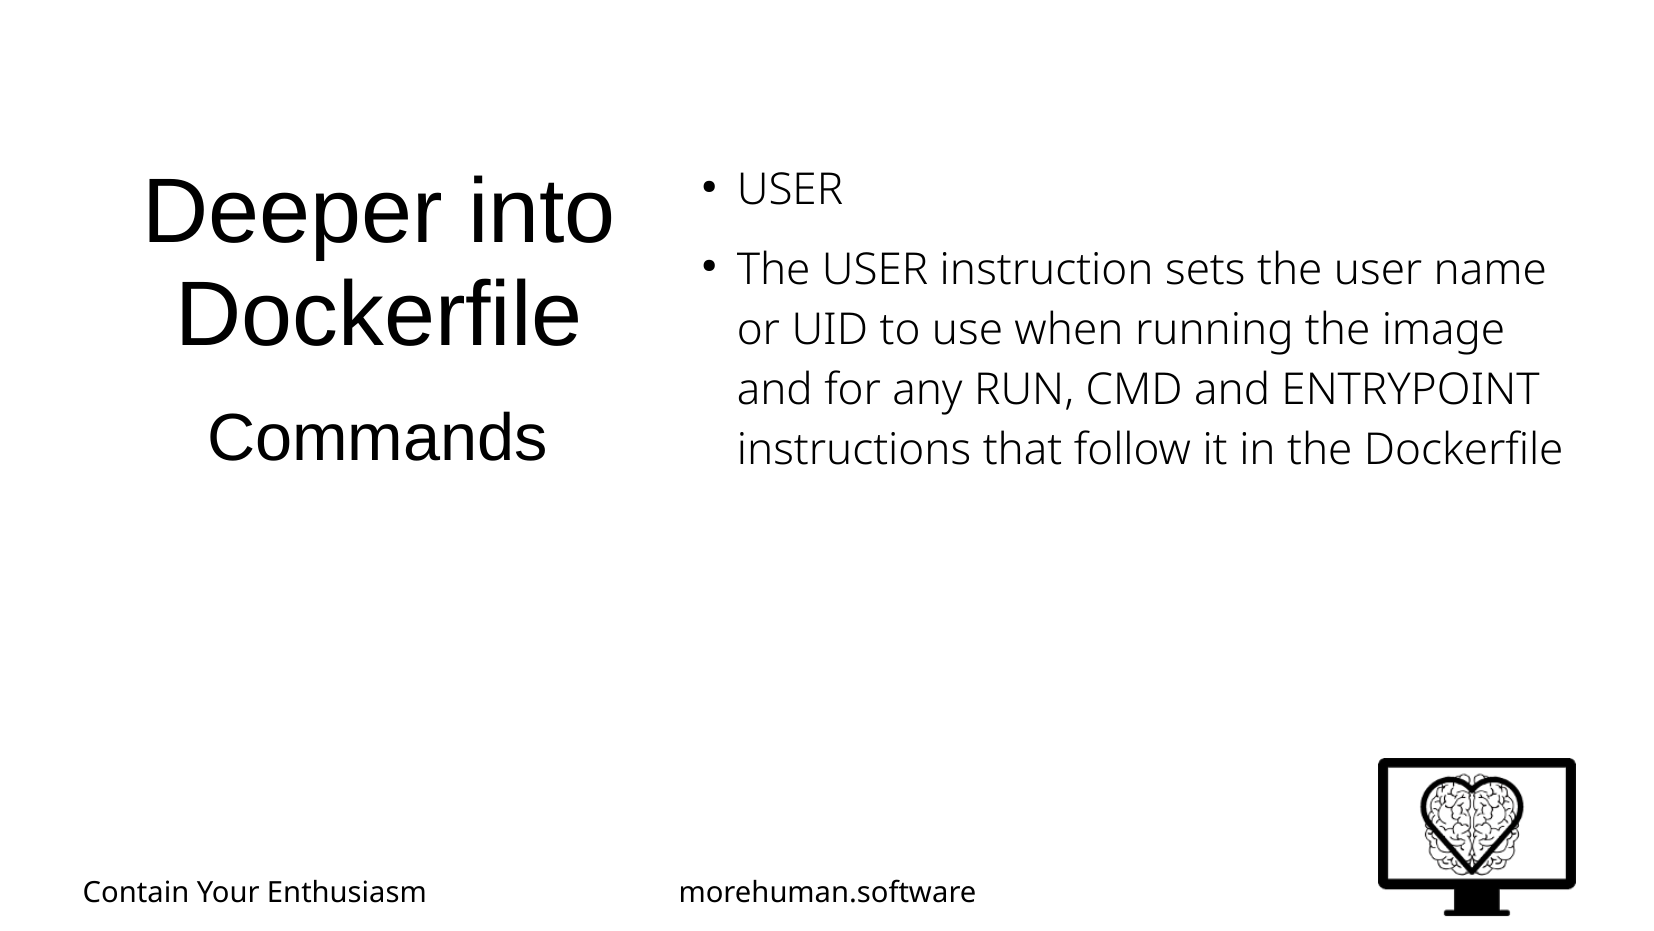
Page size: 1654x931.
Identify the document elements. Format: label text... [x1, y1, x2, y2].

picture [1378, 758, 1576, 925]
text_box Commands [81, 400, 674, 705]
list USER The USER instruction sets the user name or UID to use when running the image and for any RUN, CMD and ENTRYPOINT instructions that follow it in the Dockerfile [690, 157, 1572, 533]
title Deeper into Dockerfile [83, 154, 676, 371]
